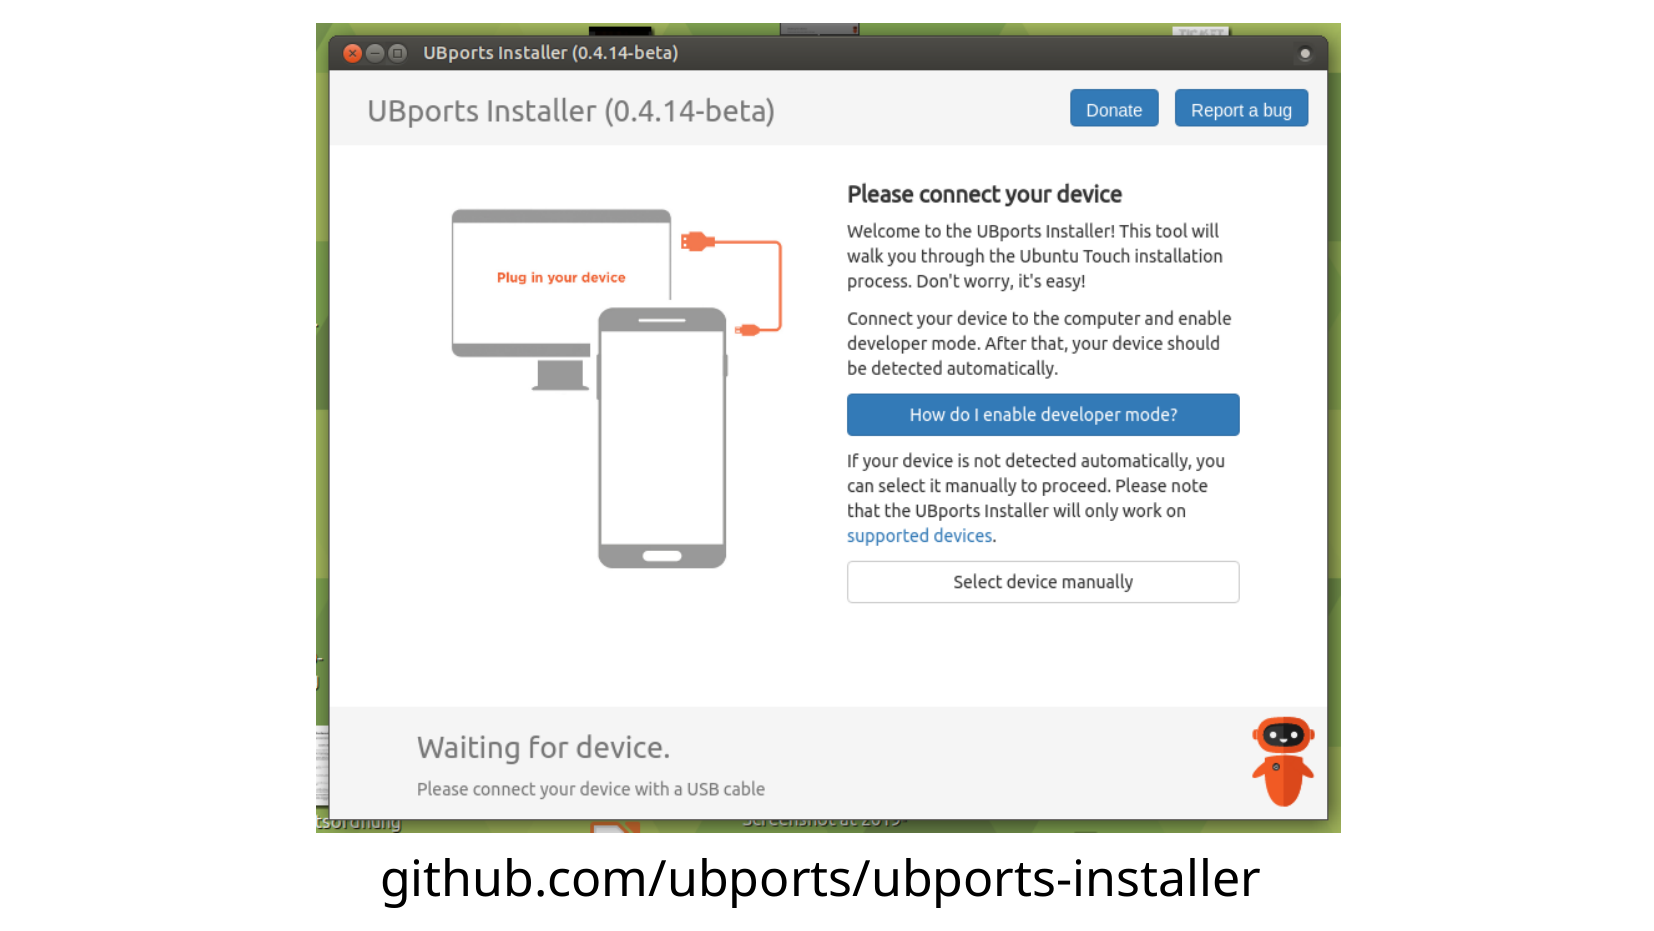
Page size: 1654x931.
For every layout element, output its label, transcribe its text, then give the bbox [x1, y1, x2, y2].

picture [316, 23, 1341, 829]
title github.com/ubports/ubports-installer [0, 829, 1642, 925]
